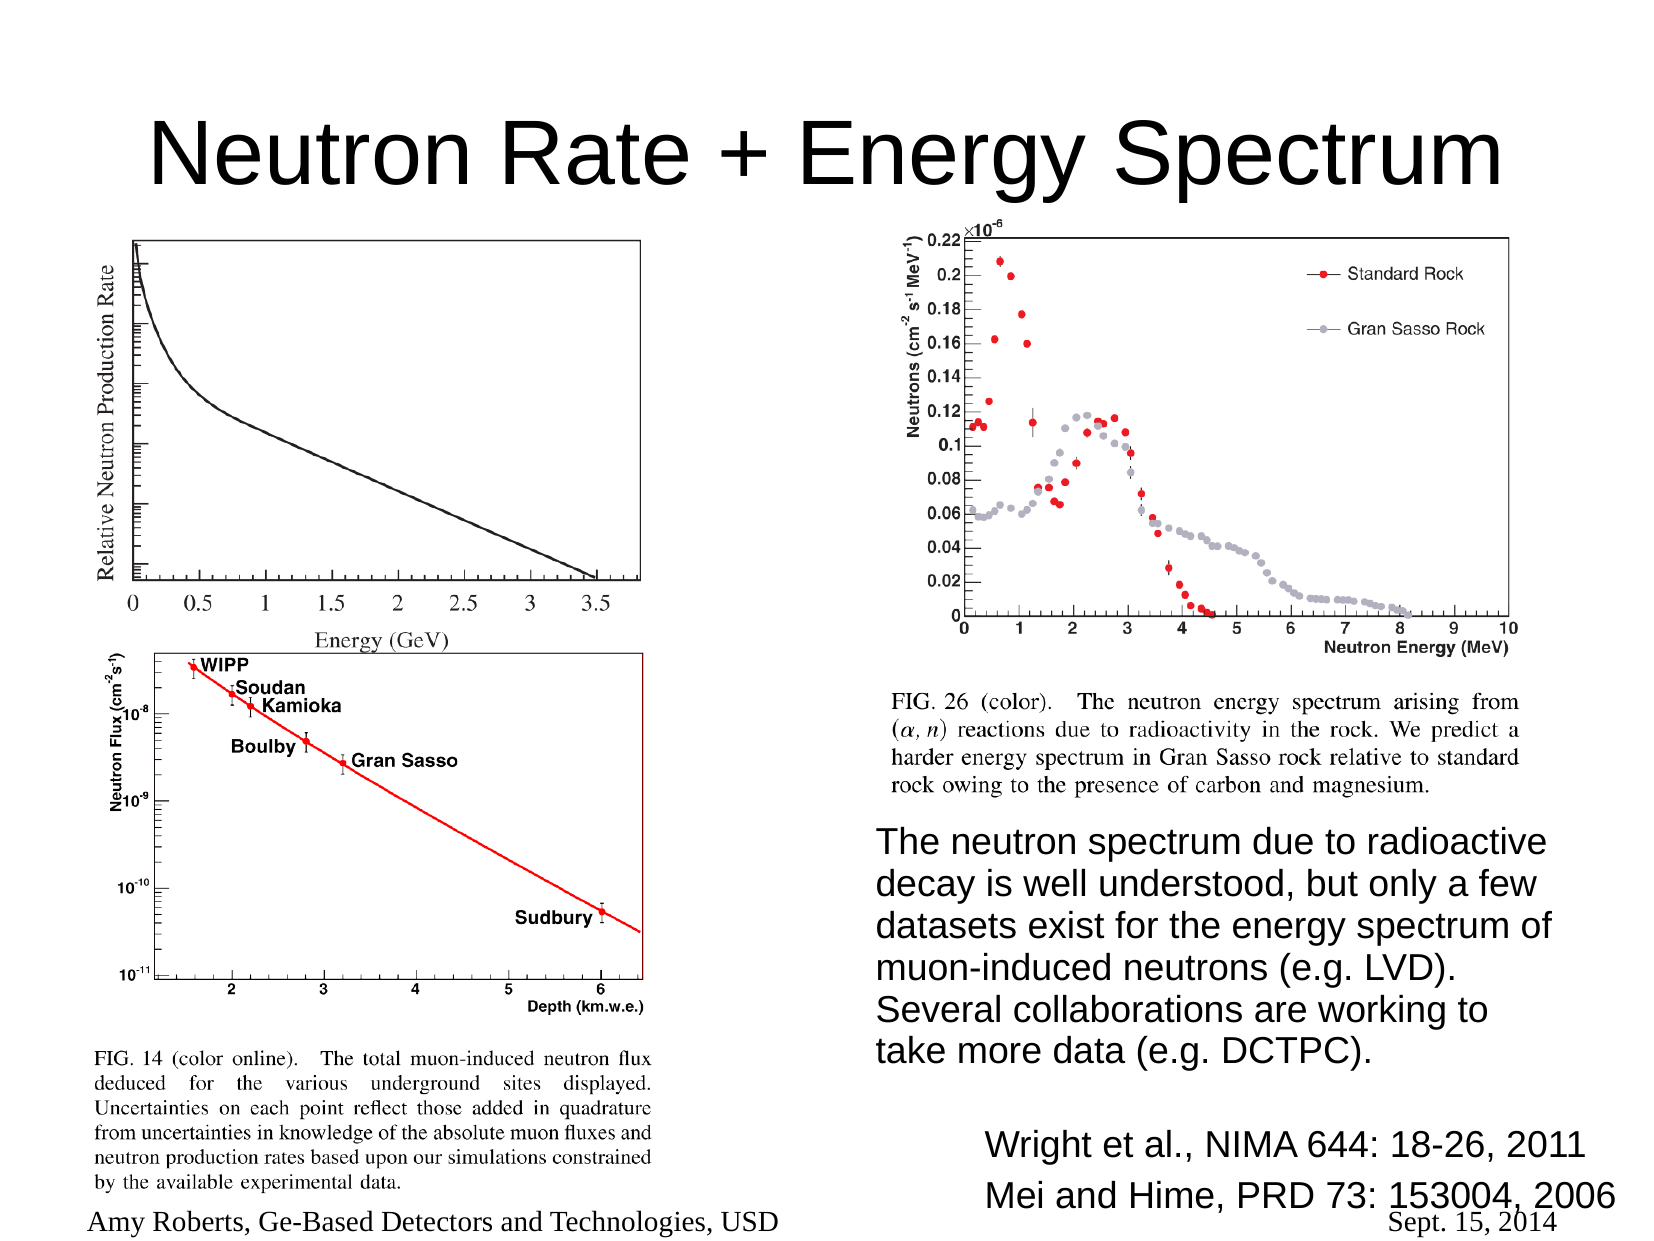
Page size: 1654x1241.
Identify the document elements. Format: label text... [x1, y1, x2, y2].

picture [80, 226, 667, 1194]
picture [886, 212, 1536, 801]
title Neutron Rate + Energy Spectrum [82, 49, 1571, 257]
text_box Wright et al., NIMA 644: 18-26, 2011 [969, 1115, 1654, 1173]
text_box Mei and Hime, PRD 73: 153004, 2006 [969, 1166, 1632, 1224]
text_box The neutron spectrum due to radioactive decay is well understood, but only a few datasets exist for the energy spectrum of muon-induced neutrons (e.g. LVD). Several collaborations are working to take more data (e.g. DCTPC). [860, 812, 1581, 1083]
